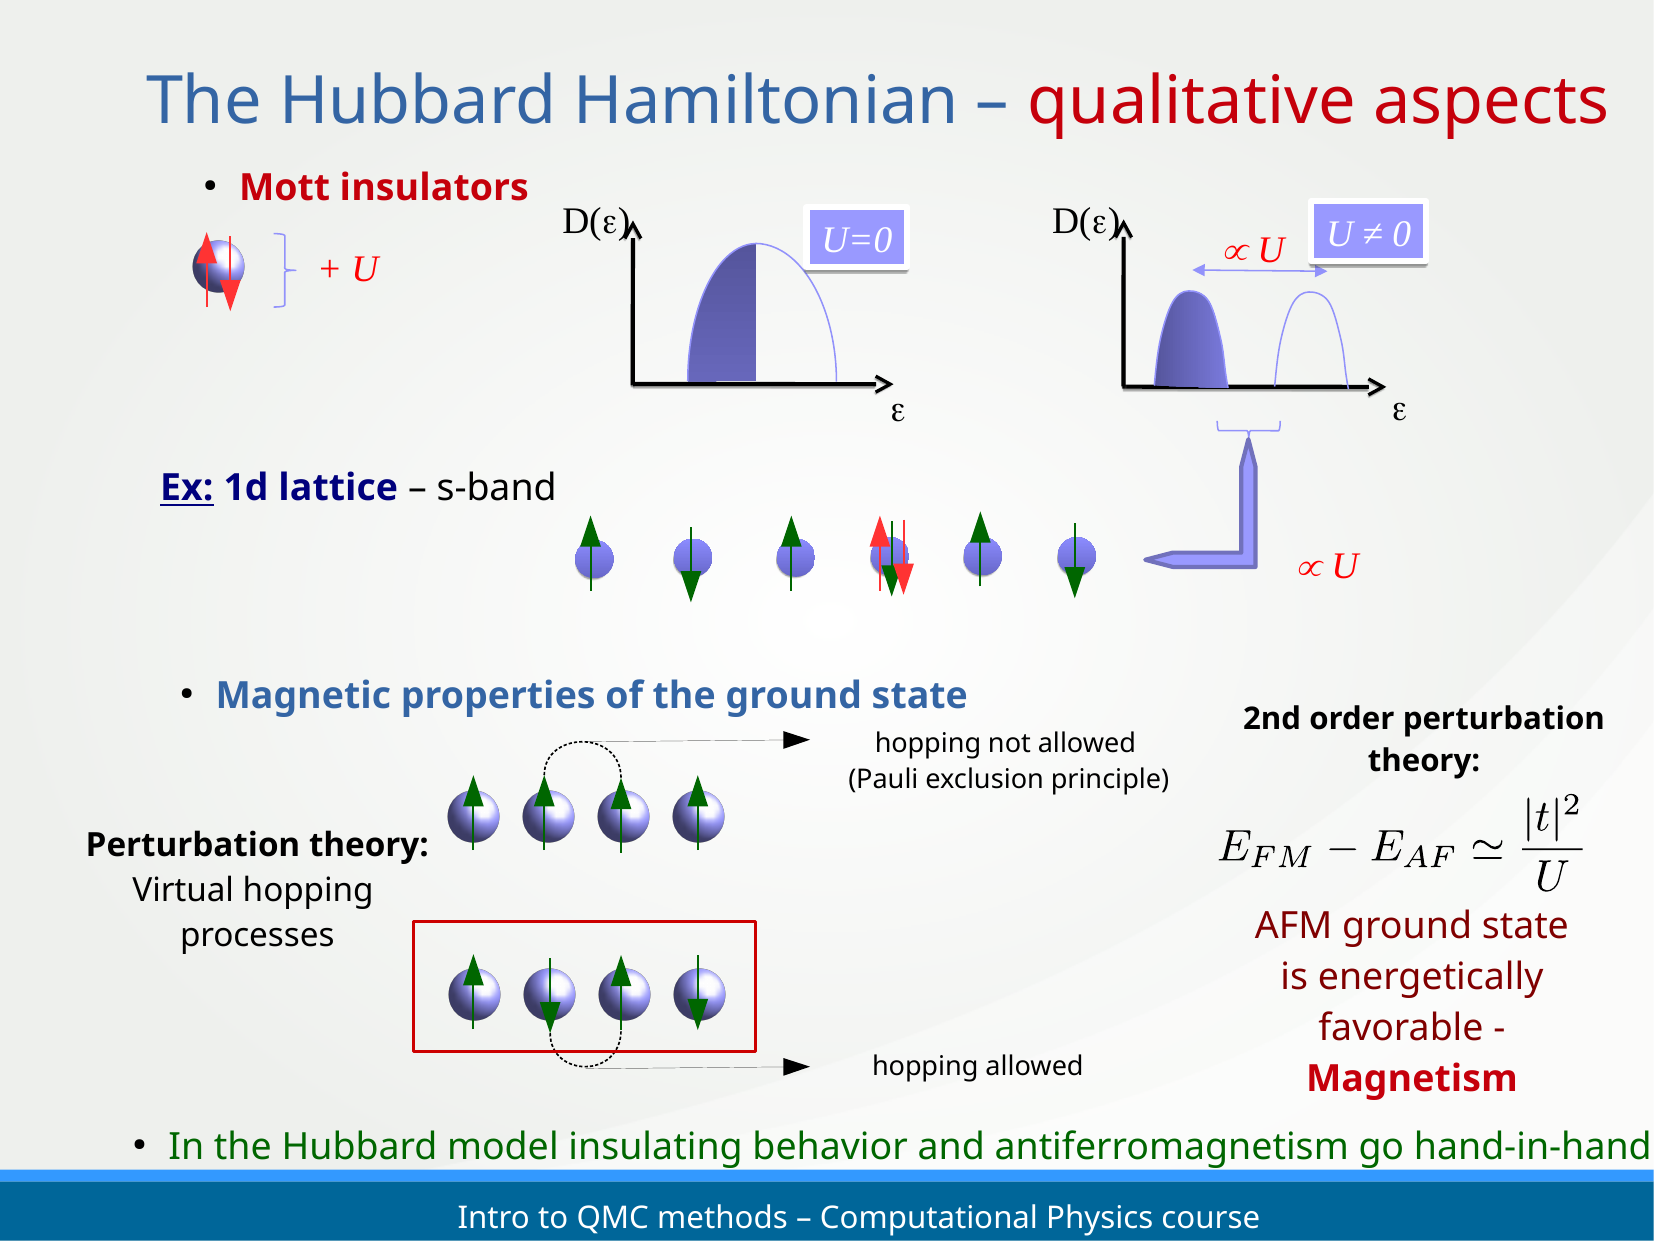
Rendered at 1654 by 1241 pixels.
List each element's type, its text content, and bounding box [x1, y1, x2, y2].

text_box In the Hubbard model insulating behavior and antiferromagnetism go hand-in-hand [118, 1112, 1594, 1170]
text_box  U [1280, 533, 1374, 594]
text_box Ex: 1d lattice – s-band [145, 455, 572, 516]
text_box [575, 546, 590, 578]
text_box [687, 243, 757, 382]
text_box [881, 547, 891, 565]
text_box  [875, 376, 922, 437]
text_box [1216, 793, 1583, 892]
text_box + U [302, 236, 394, 297]
text_box Mott insulators [188, 153, 533, 211]
text_box [963, 542, 979, 575]
text_box hopping allowed [857, 1039, 1097, 1112]
text_box  [1376, 375, 1423, 436]
text_box [1057, 537, 1074, 572]
text_box 2nd order perturbation theory: [1228, 688, 1642, 774]
text_box [1154, 290, 1229, 388]
text_box hopping not allowed (Pauli exclusion principle) [833, 716, 1173, 792]
text_box Magnetic properties of the ground state [165, 661, 952, 719]
text_box D() [1037, 188, 1136, 249]
text_box  U [1206, 217, 1299, 277]
text_box U ≠ 0 [1311, 201, 1426, 262]
text_box [905, 544, 910, 563]
text_box AFM ground state is energetically favorable - Magnetism [1240, 890, 1612, 1075]
text_box [981, 538, 1002, 576]
text_box [776, 547, 790, 576]
text_box The Hubbard Hamiltonian – qualitative aspects [95, 45, 1568, 164]
text_box [592, 541, 614, 579]
text_box Perturbation theory: Virtual hopping processes [70, 813, 430, 941]
text_box D() [547, 188, 646, 249]
text_box [692, 538, 713, 575]
text_box [1076, 537, 1096, 575]
text_box [870, 547, 879, 572]
picture [0, 0, 1654, 1169]
text_box [893, 537, 903, 563]
text_box [1145, 439, 1256, 567]
text_box [673, 539, 690, 572]
text_box [792, 539, 816, 577]
text_box U=0 [806, 207, 908, 267]
